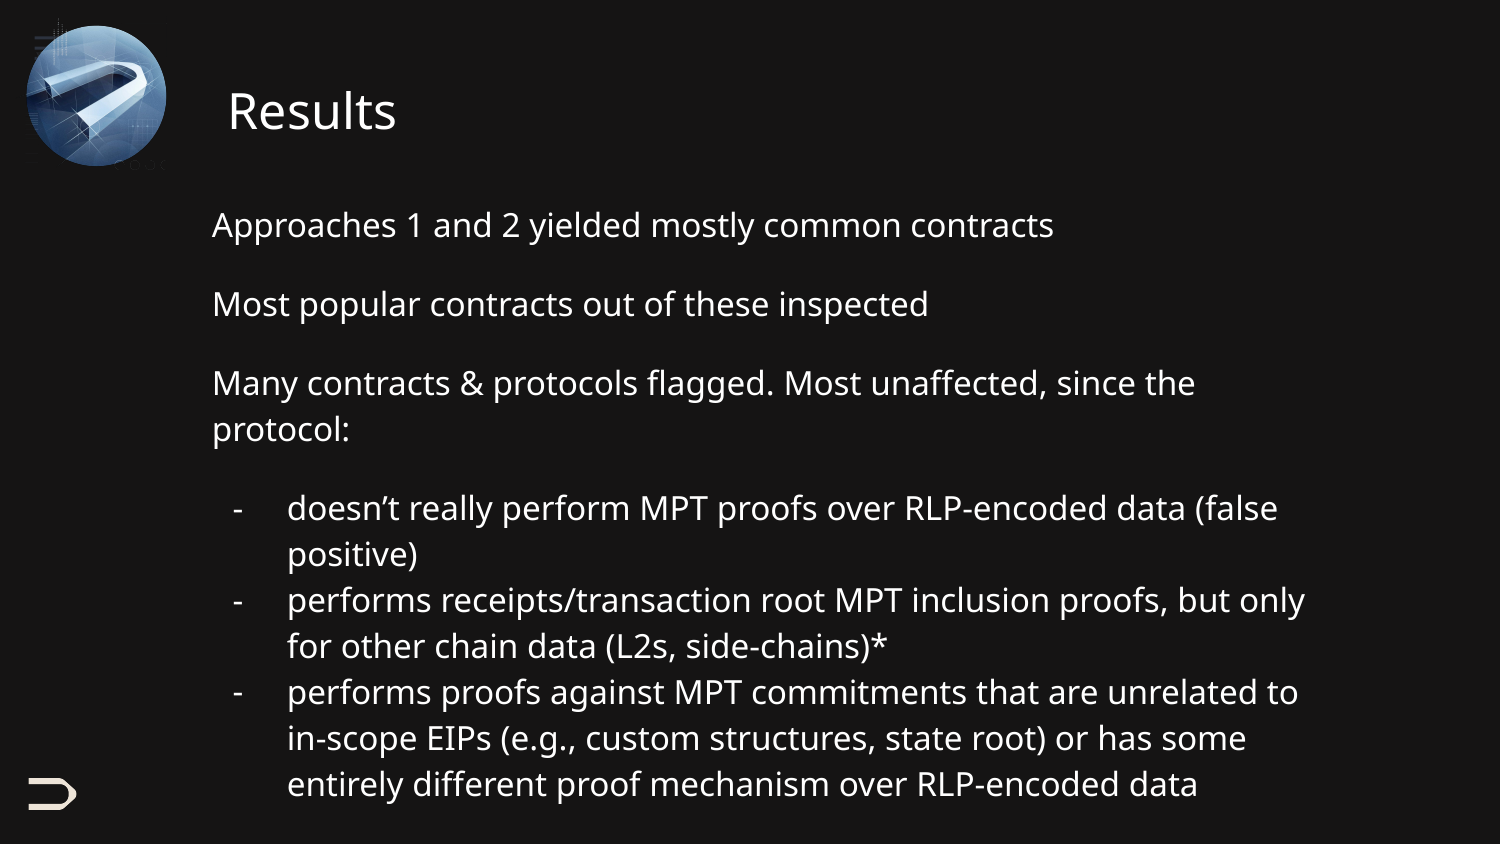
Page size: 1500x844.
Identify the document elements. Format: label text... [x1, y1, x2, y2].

title Results [212, 64, 1368, 215]
picture [20, 761, 85, 827]
picture [0, 0, 193, 193]
list Approaches 1 and 2 yielded mostly common contracts Most popular contracts out of these inspected Many contracts & protocols flagged. Most unaffected, since the protocol: doesn’t really perform MPT proofs over RLP-encoded data (false positive) performs receipts/transaction root MPT inclusion proofs, but only for other chain data (L2s, side-chains)* performs proofs against MPT commitments that are unrelated to in-scope EIPs (e.g., custom structures, state root) or has some entirely different proof mechanism over RLP-encoded data [196, 183, 1352, 661]
